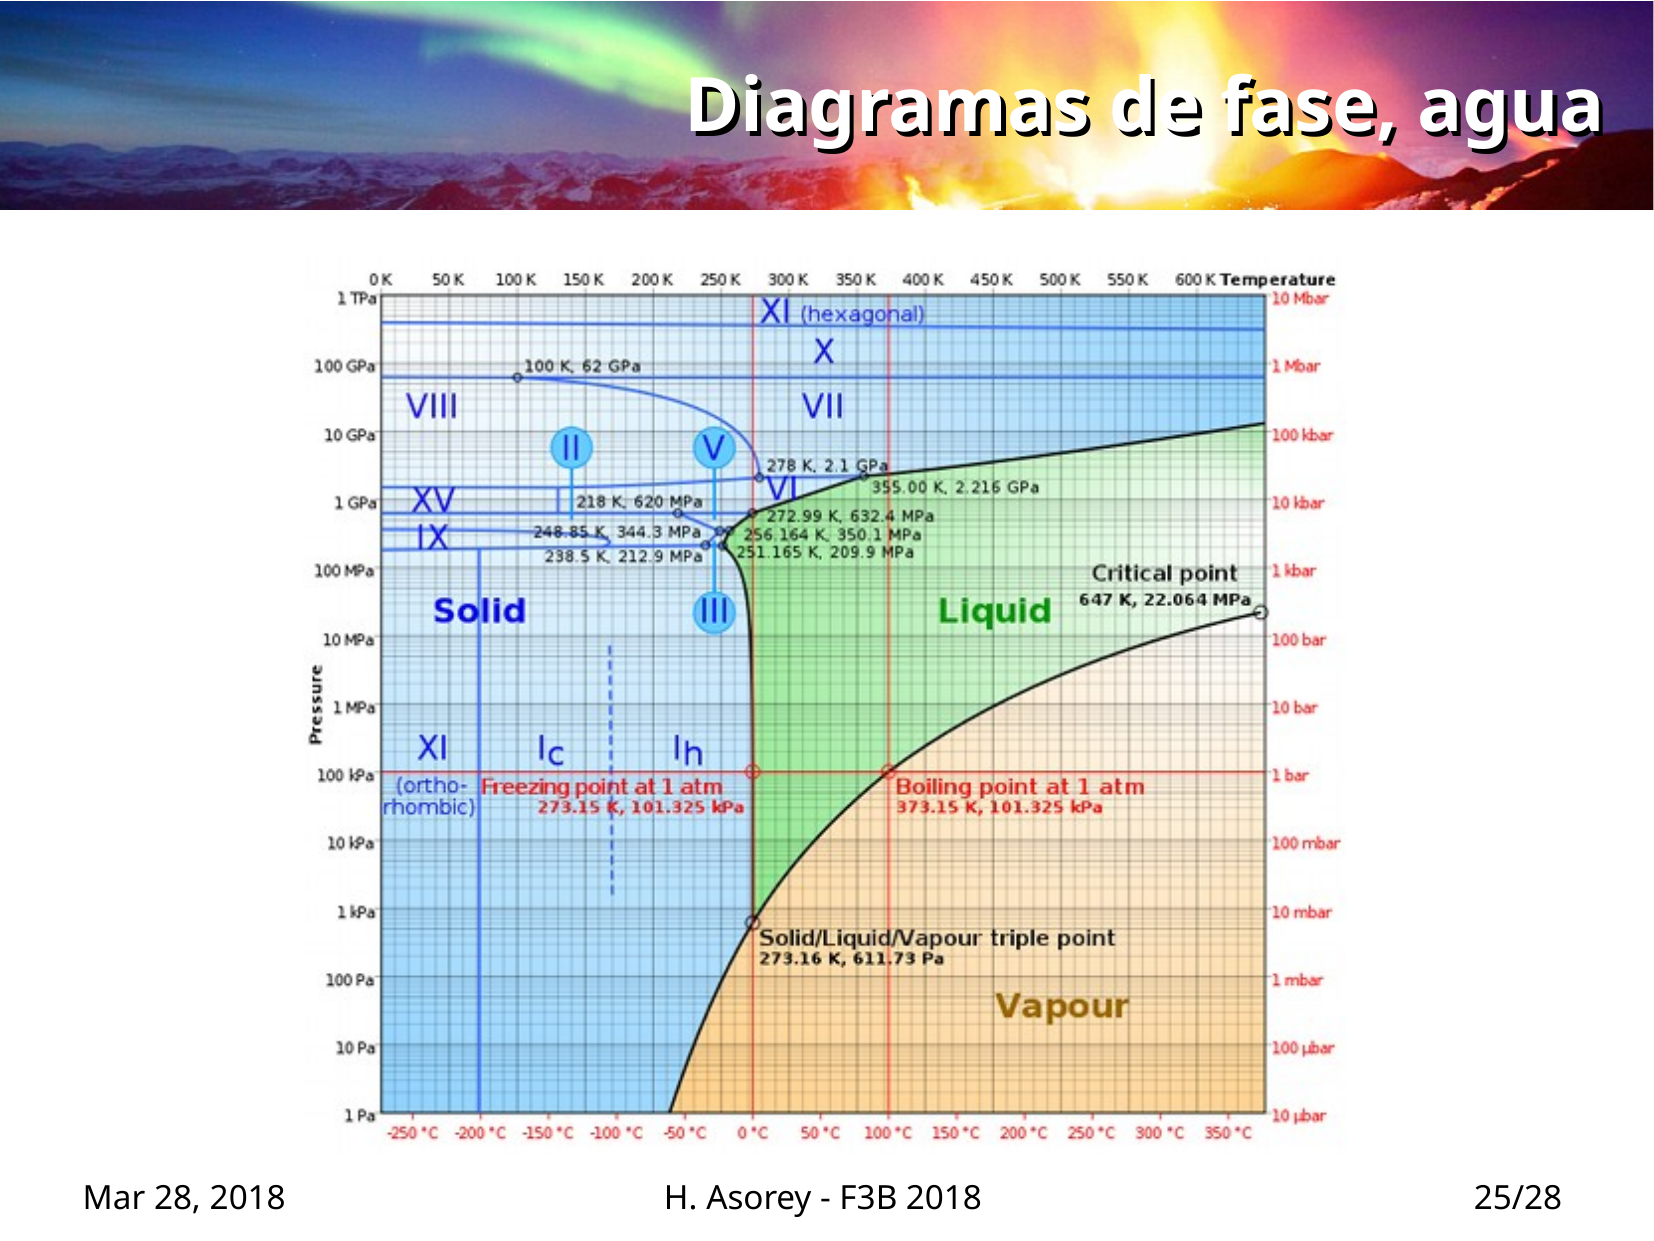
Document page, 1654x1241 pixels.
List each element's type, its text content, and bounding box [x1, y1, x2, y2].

picture [303, 254, 1347, 1156]
picture [0, 1, 1654, 210]
title Diagramas de fase, agua [45, 15, 1606, 191]
